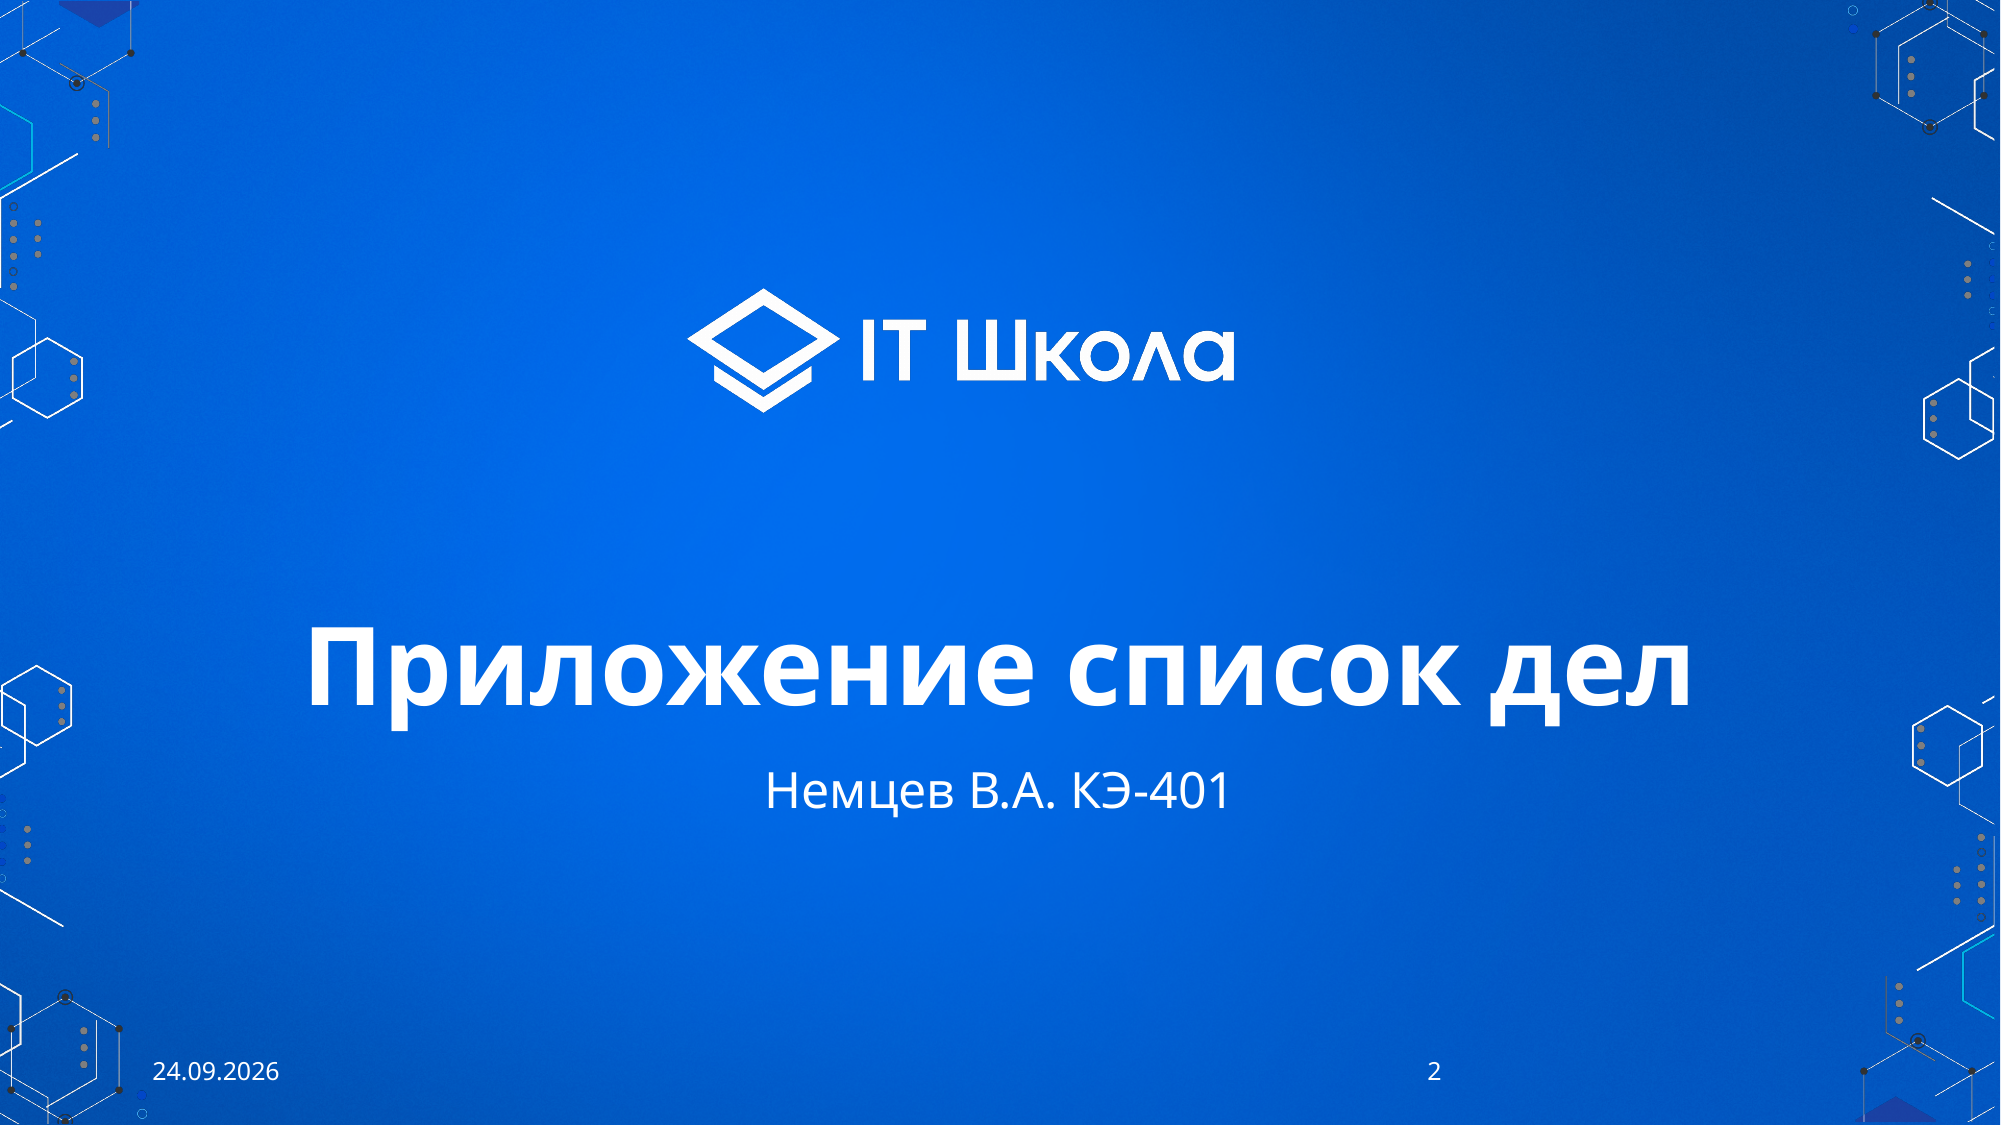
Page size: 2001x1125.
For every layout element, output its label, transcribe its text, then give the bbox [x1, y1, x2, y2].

title Приложение список дел [249, 513, 1750, 737]
subtitle Немцев В.А. КЭ-401 [249, 751, 1750, 894]
slide_number 11.01.2021 [137, 1042, 588, 1103]
slide_number 2 [1412, 1042, 1863, 1103]
